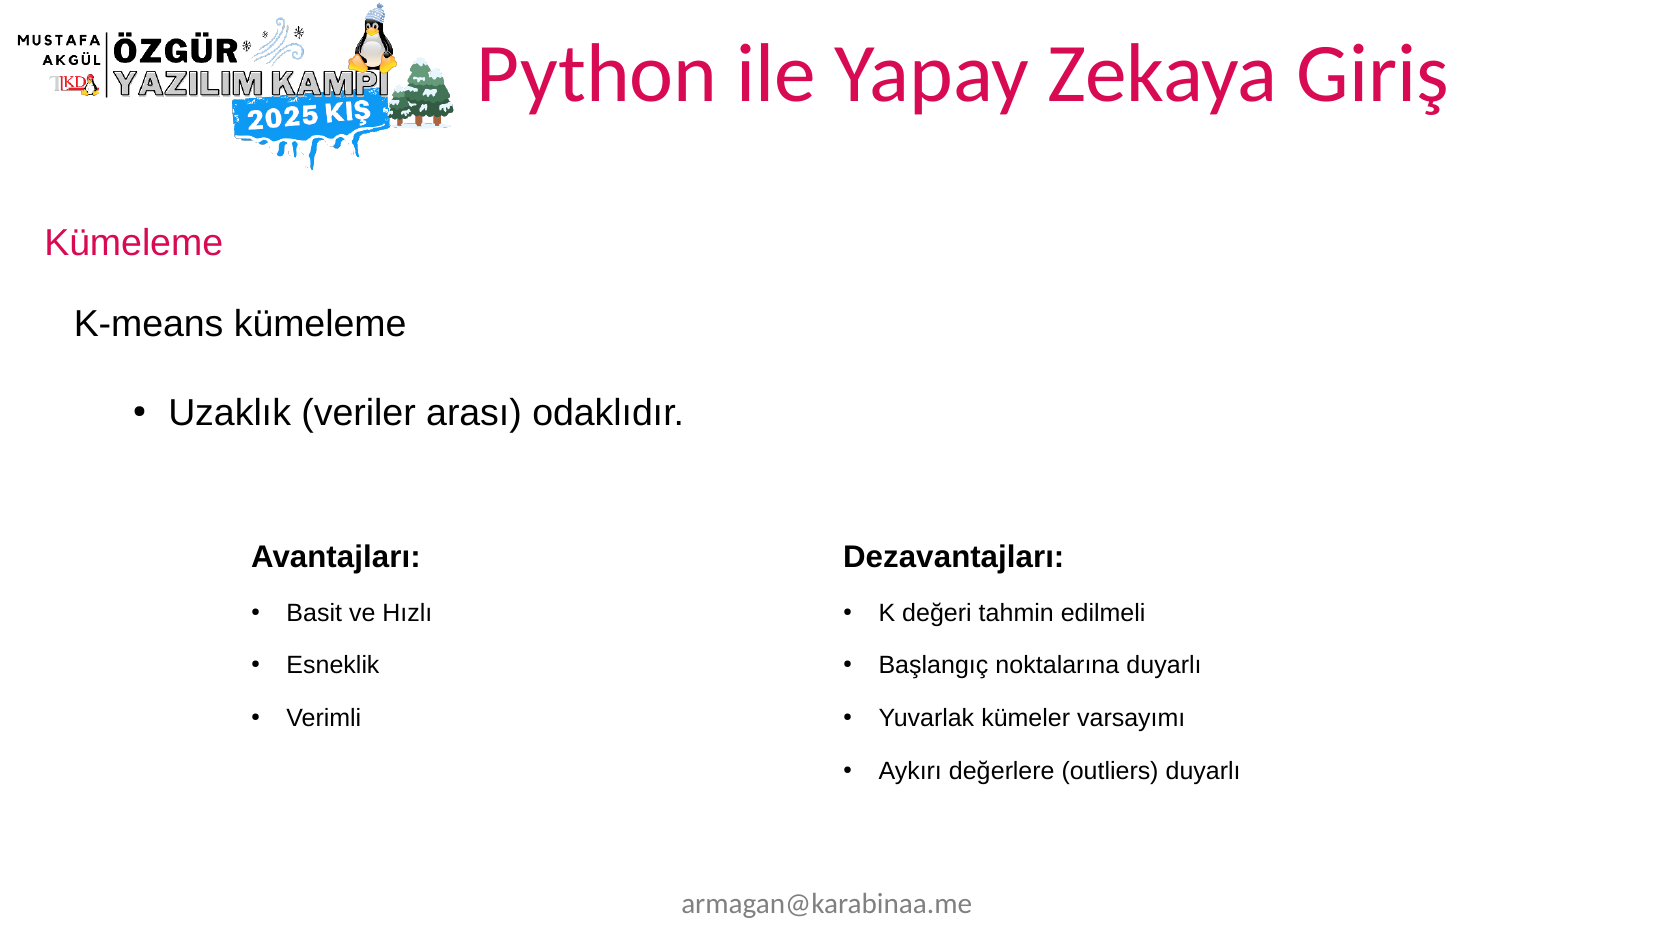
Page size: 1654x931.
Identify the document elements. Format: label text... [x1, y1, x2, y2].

text_box Kümeleme [29, 213, 854, 271]
text_box K-means kümeleme [59, 295, 423, 353]
text_box Avantajları: Basit ve Hızlı Esneklik Verimli [236, 531, 752, 793]
picture [0, 0, 463, 177]
text_box Uzaklık (veriler arası) odaklıdır. [118, 383, 1418, 473]
text_box Dezavantajları: K değeri tahmin edilmeli Başlangıç noktalarına duyarlı Yuvarlak kümeler varsayımı Aykırı değerlere (outliers) duyarlı [828, 531, 1300, 837]
text_box Python ile Yapay Zekaya Giriş [462, 10, 1654, 126]
text_box armagan@karabinaa.me [0, 877, 1654, 928]
